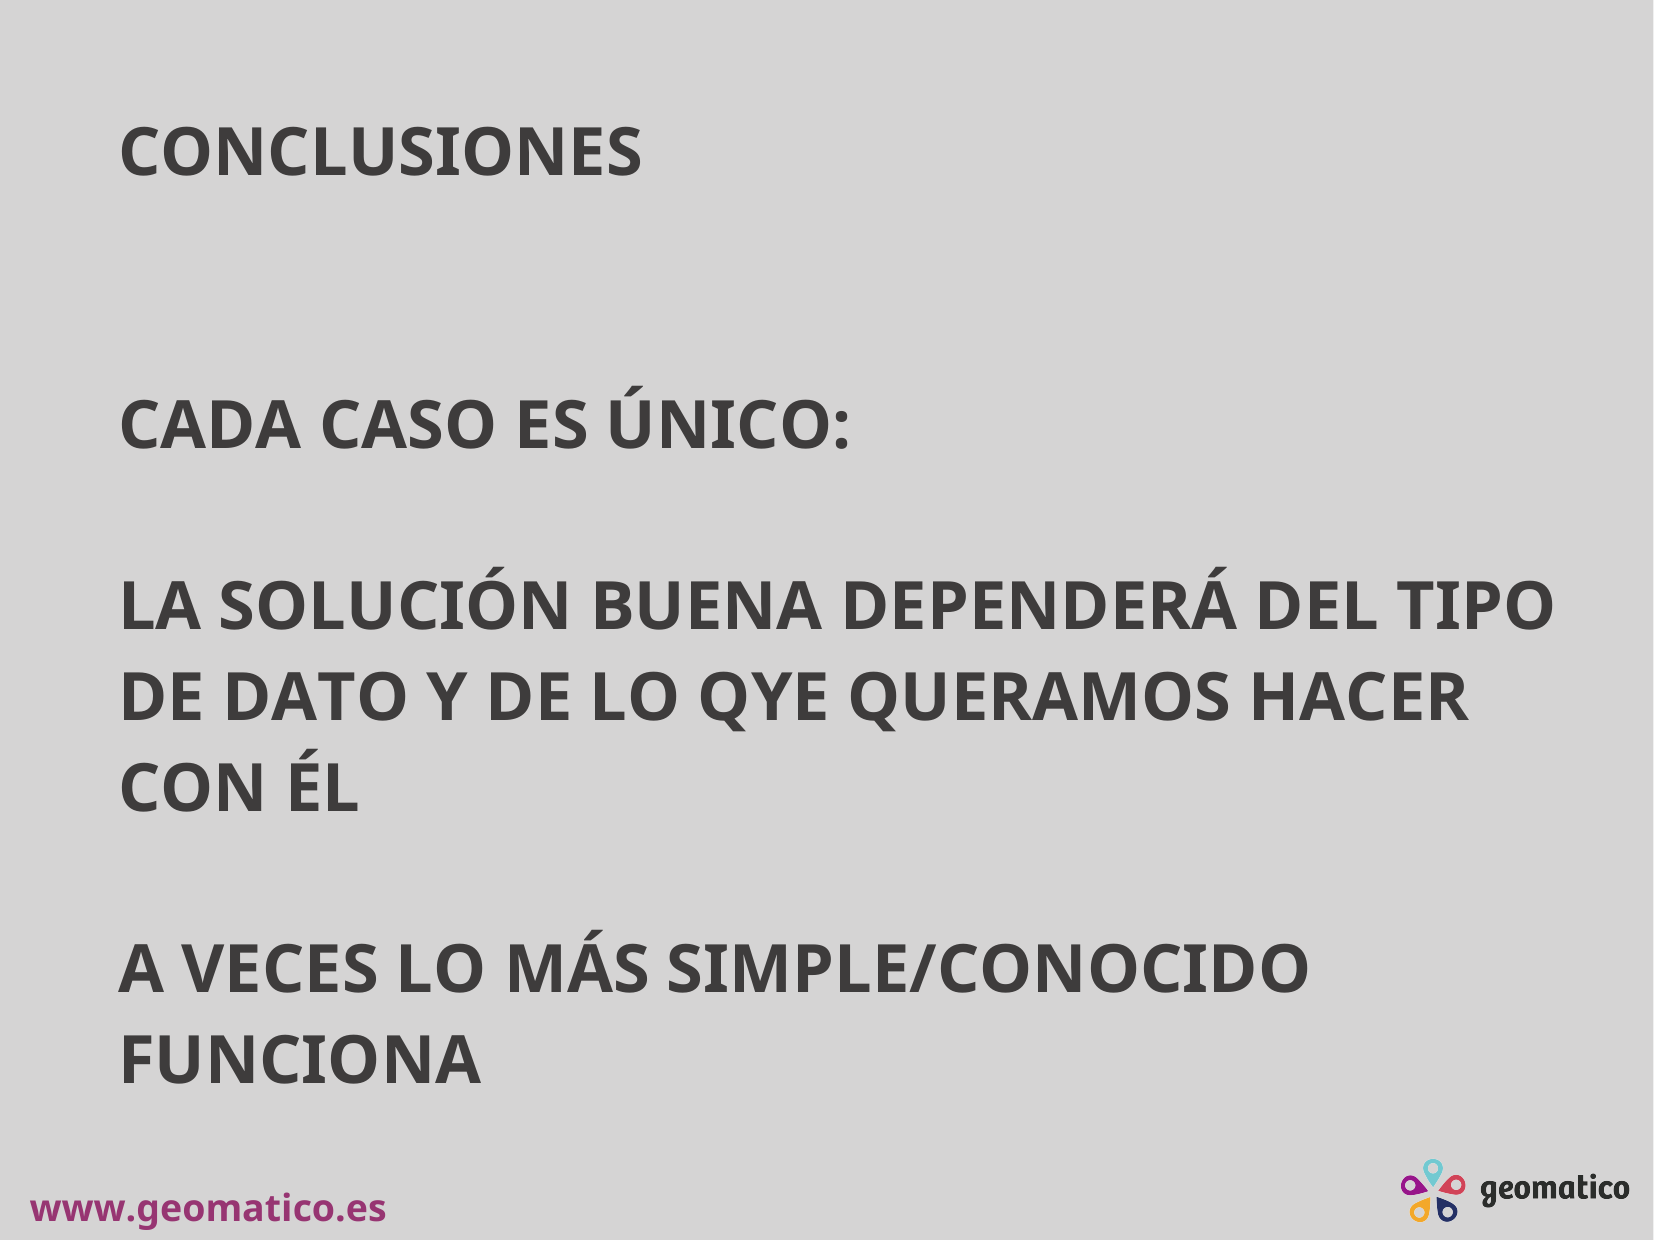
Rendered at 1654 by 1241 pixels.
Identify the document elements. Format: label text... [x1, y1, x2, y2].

picture [1389, 1152, 1642, 1229]
text_box conclusiones Cada caso es único: La solución buena dependerá del tipo de dato Y de lo qye queramos hacer con él A veces lo más simple/conocido funciona (Pero wms es aburrido, y nos gusta jugar) [118, 104, 1595, 1182]
